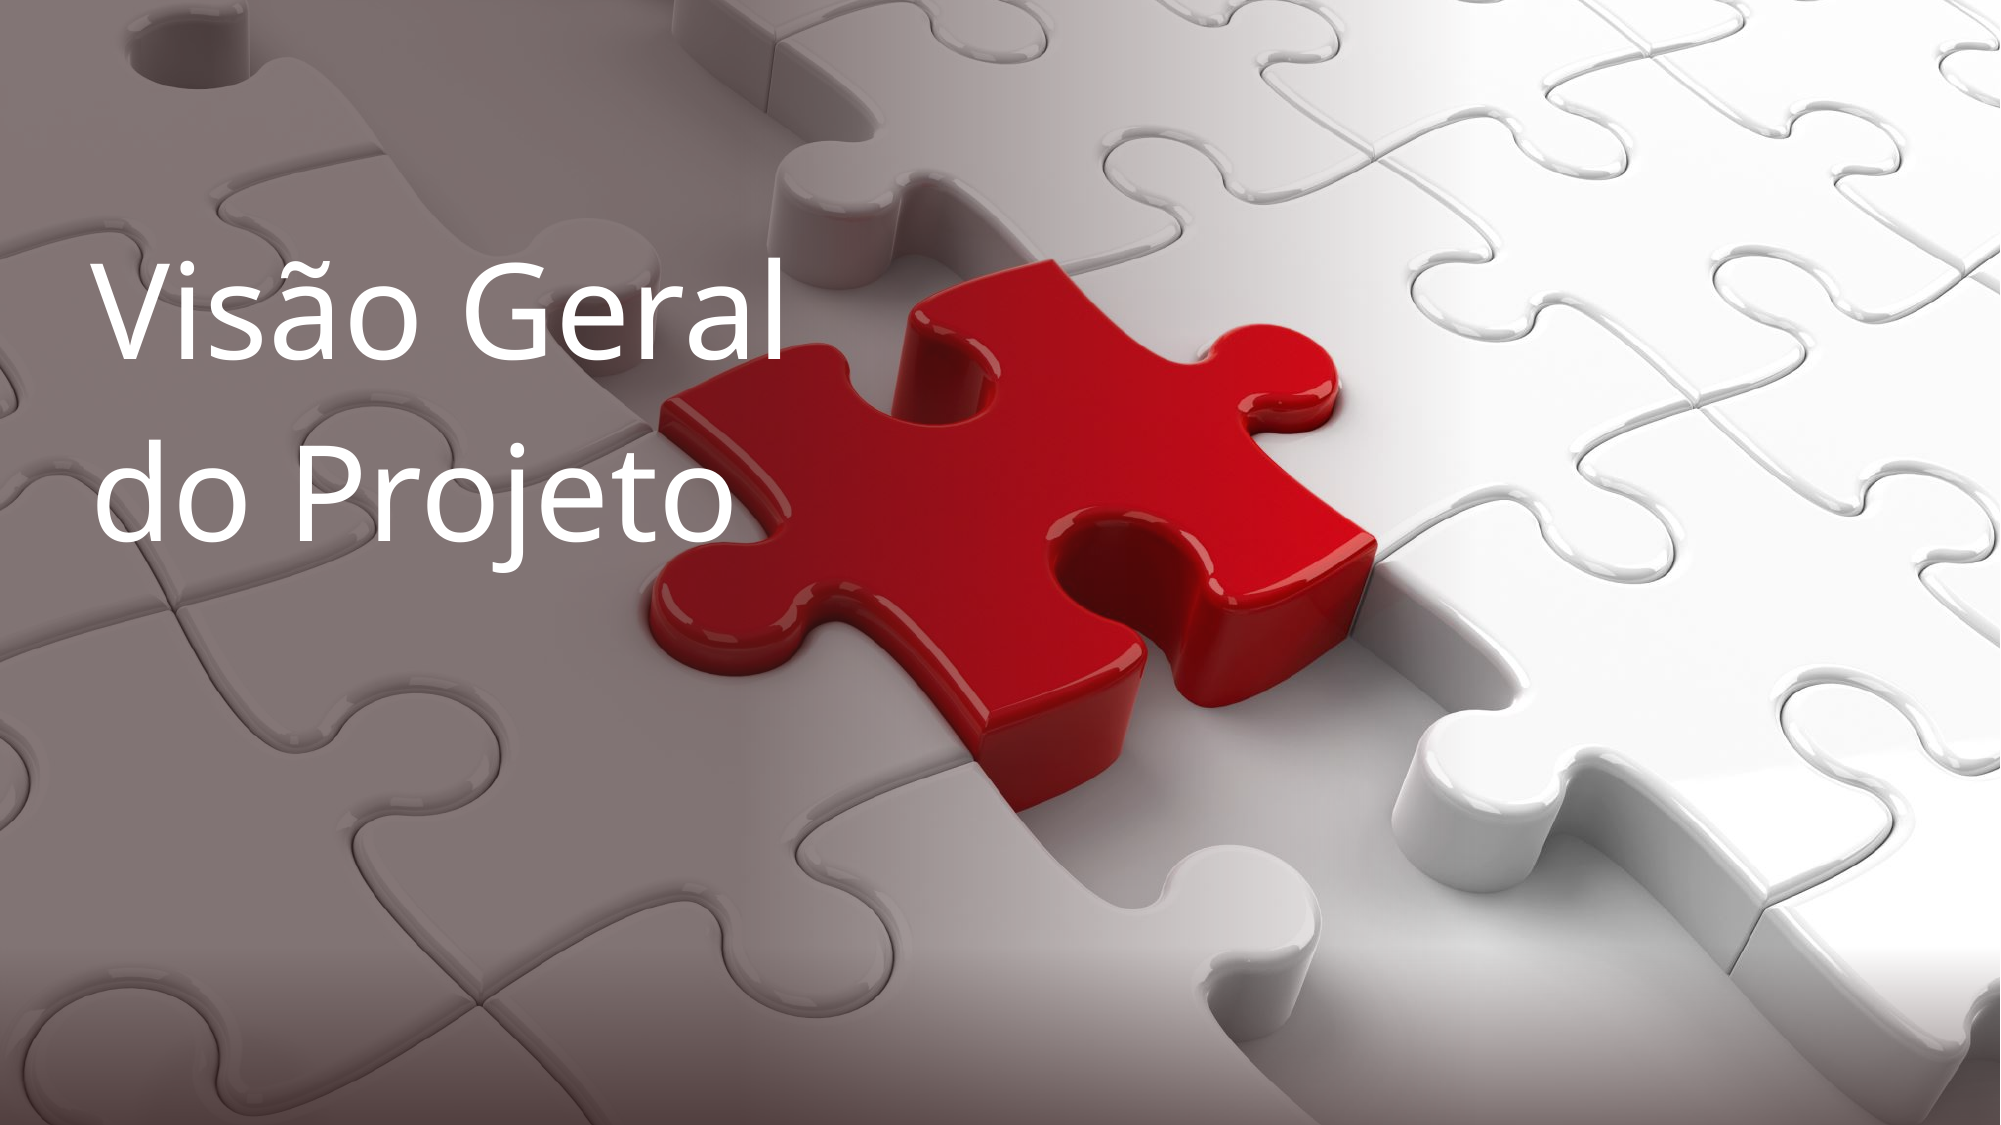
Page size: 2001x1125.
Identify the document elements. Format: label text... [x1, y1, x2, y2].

text_box Visão Geral do Projeto [90, 90, 983, 580]
picture [1477, 0, 2000, 947]
text_box [0, 0, 2000, 1125]
